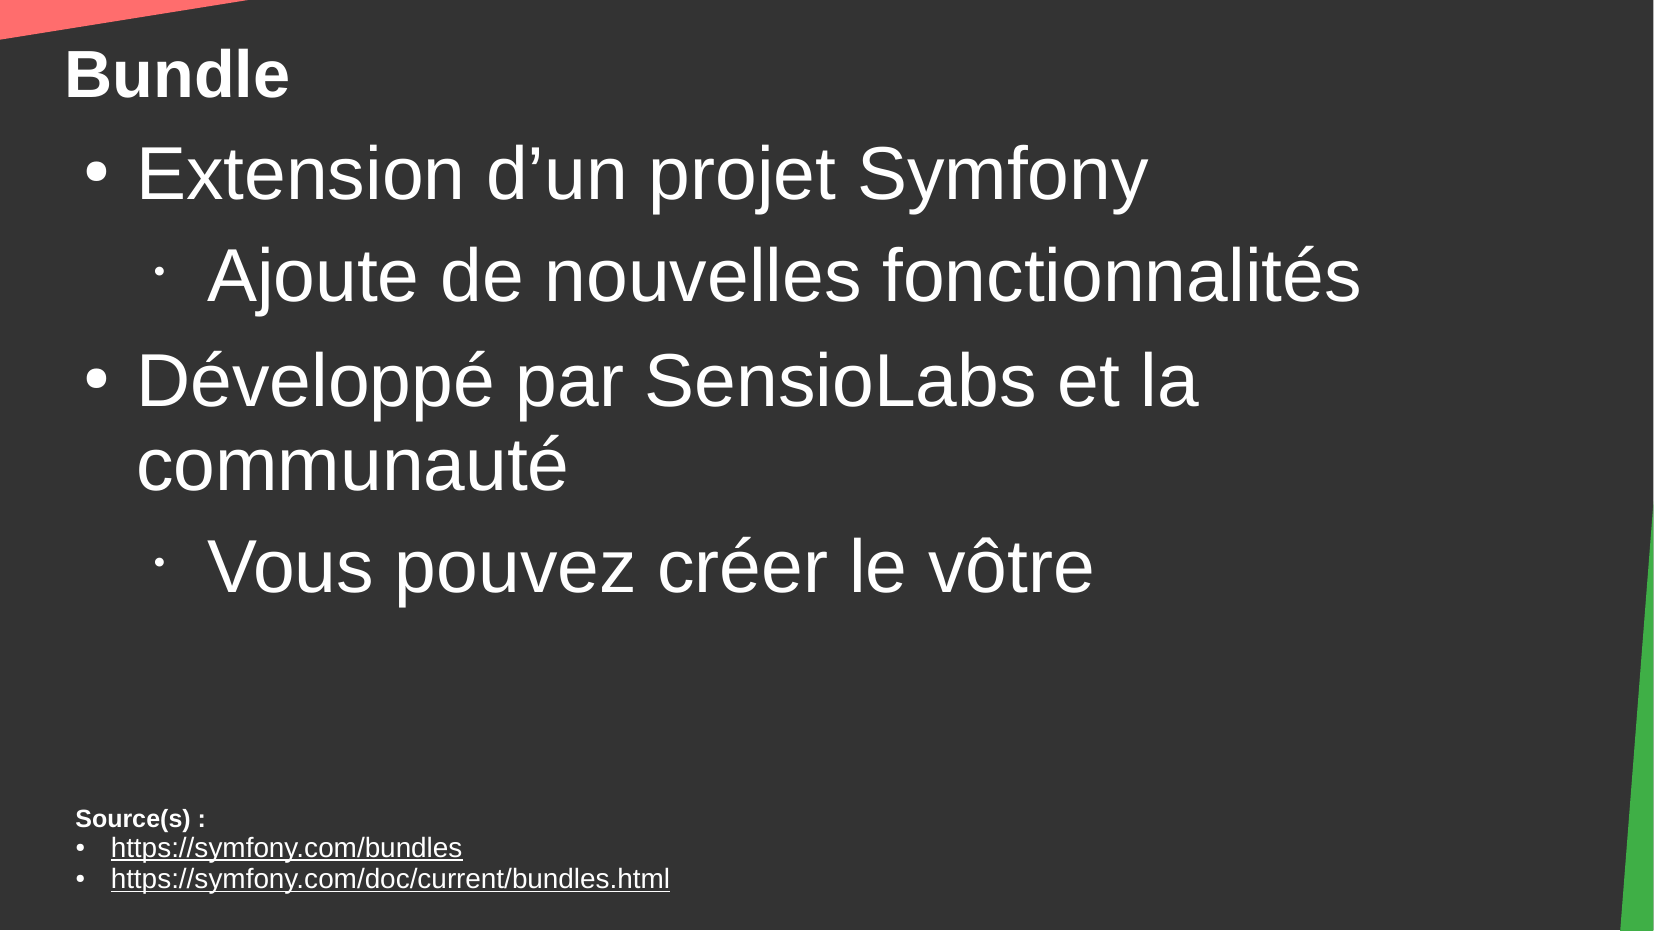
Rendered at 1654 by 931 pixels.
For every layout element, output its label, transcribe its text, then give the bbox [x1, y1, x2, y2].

title Bundle [64, 37, 1365, 113]
text_box [0, 0, 249, 40]
list Extension d’un projet Symfony Ajoute de nouvelles fonctionnalités Développé par SensioLabs et la communauté Vous pouvez créer le vôtre [65, 131, 1630, 662]
text_box [1620, 494, 1654, 931]
text_box Source(s) : https://symfony.com/bundles https://symfony.com/doc/current/bundles.html [60, 797, 709, 903]
